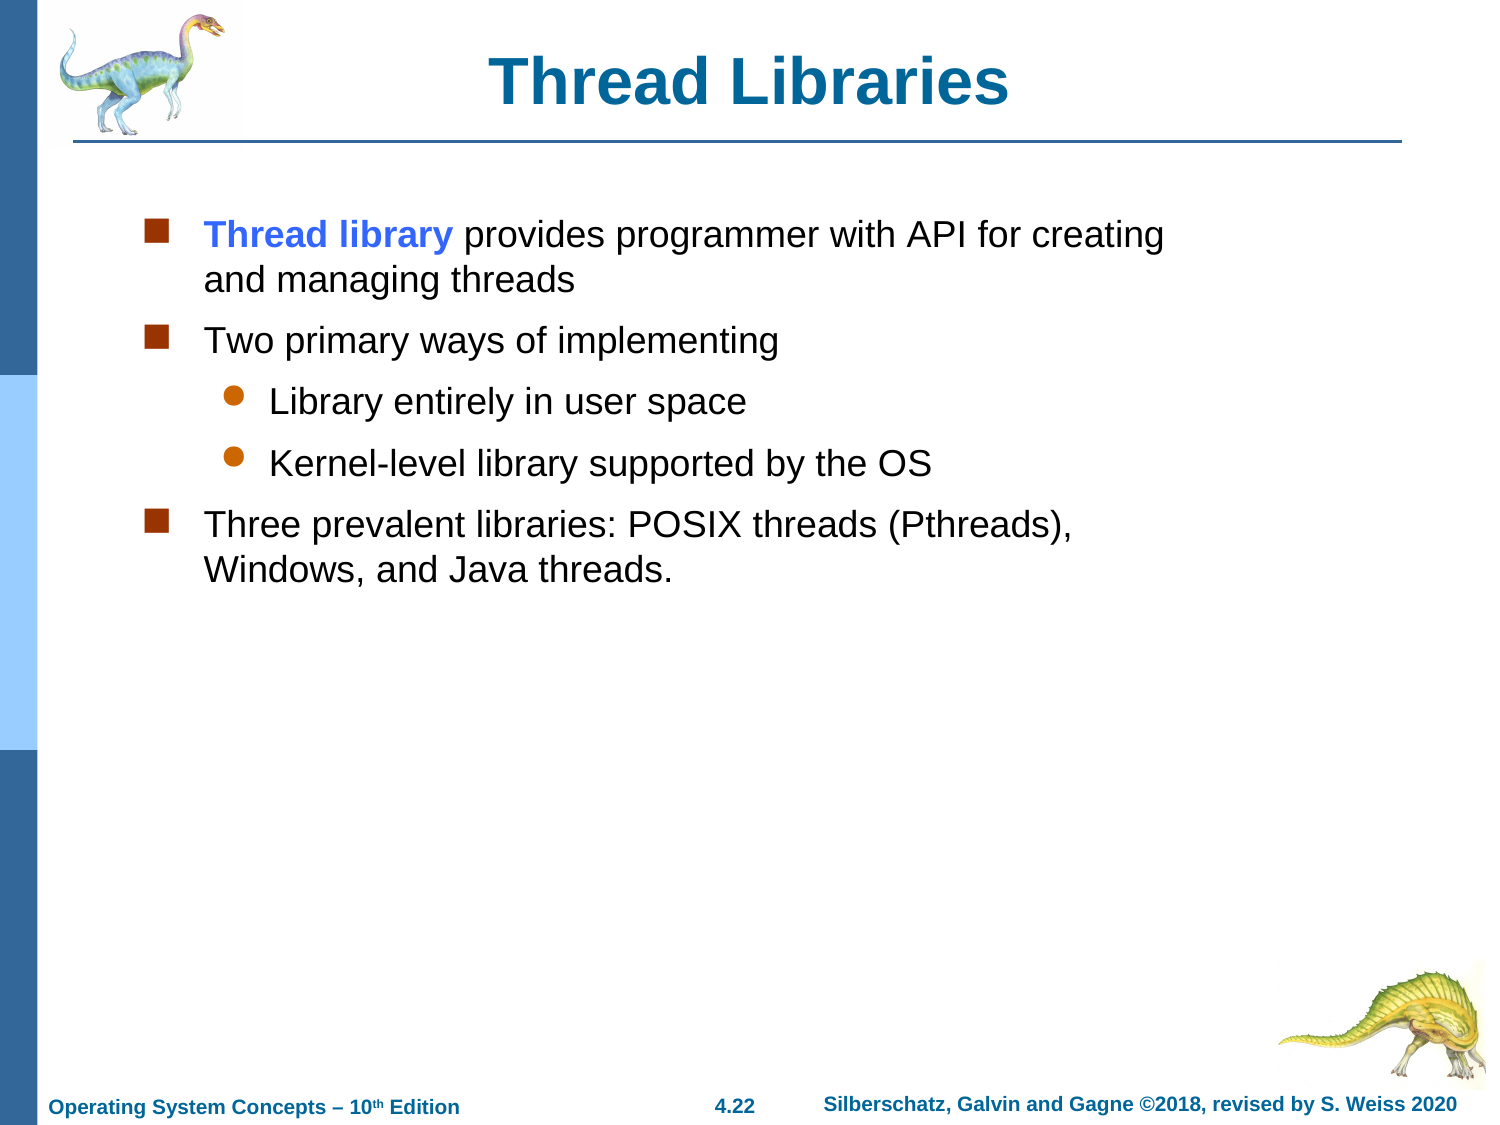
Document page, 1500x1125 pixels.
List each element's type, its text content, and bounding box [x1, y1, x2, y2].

picture [46, 0, 243, 149]
picture [1275, 959, 1486, 1090]
list Thread library provides programmer with API for creating and managing threads Two primary ways of implementing Library entirely in user space Kernel-level library supported by the OS Three prevalent libraries: POSIX threads (Pthreads), Windows, and Java threads. [132, 202, 1209, 946]
title Thread Libraries [75, 31, 1426, 126]
picture [1140, 1096, 1148, 1101]
